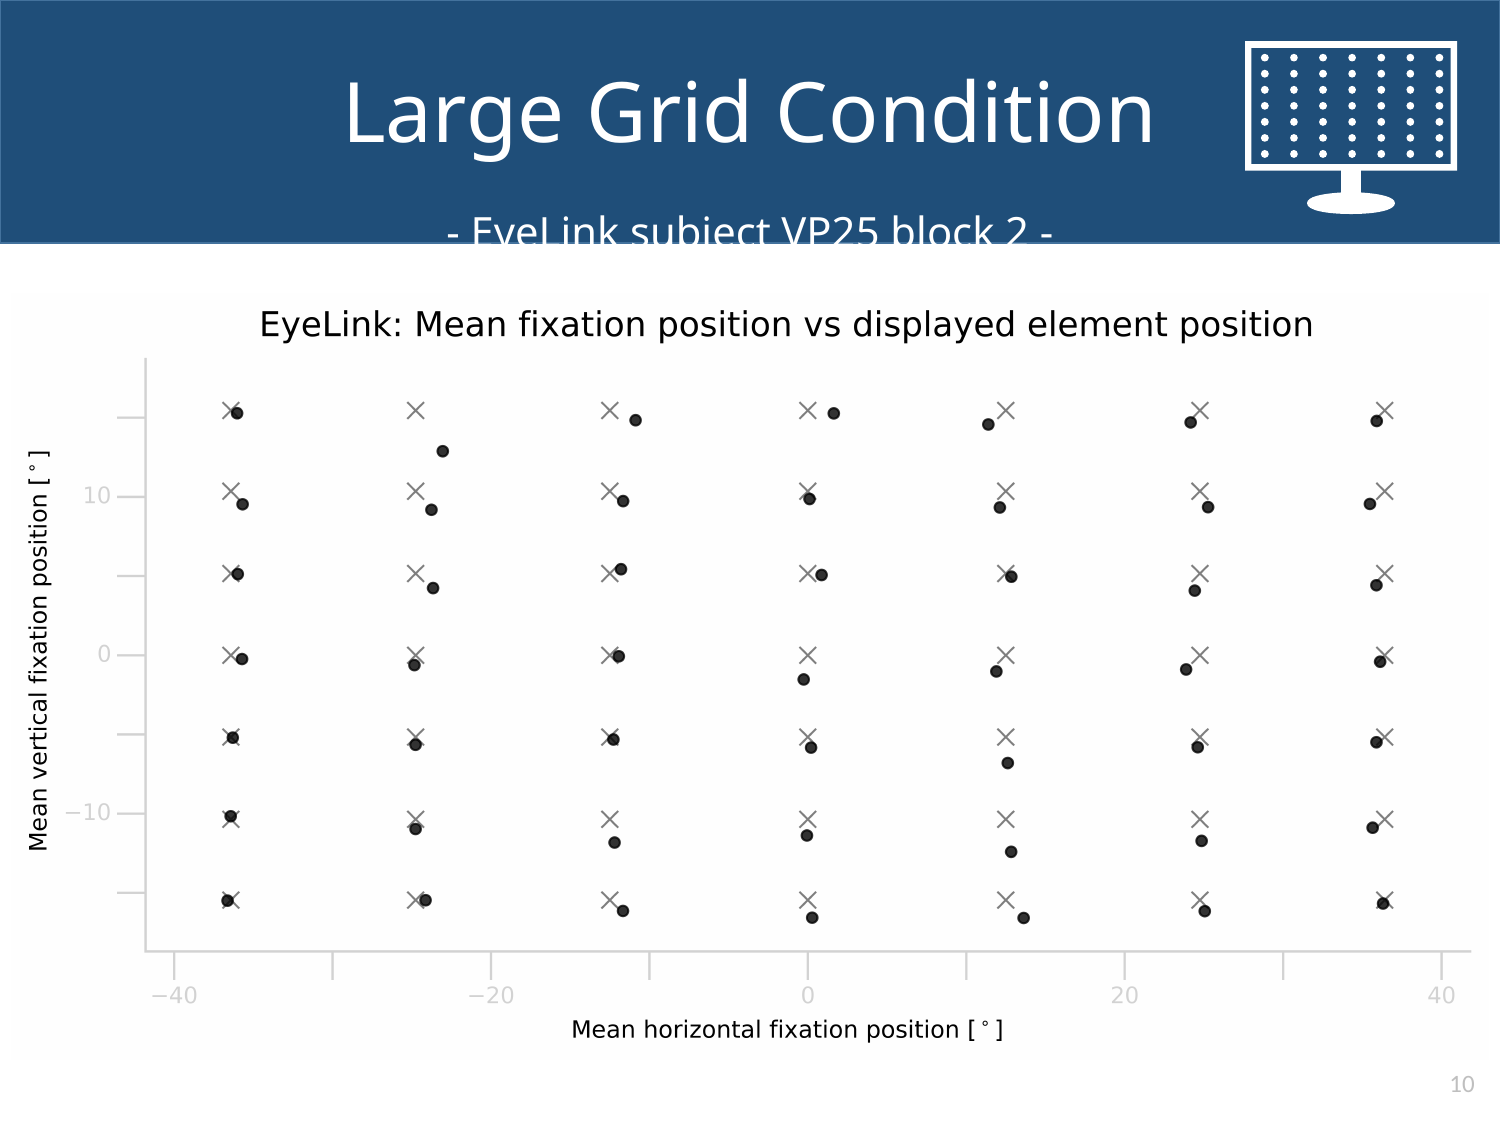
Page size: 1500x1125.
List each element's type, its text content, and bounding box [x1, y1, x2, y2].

picture [1245, 29, 1458, 215]
text_box - EyeLink subject VP25 block 2 - [284, 174, 1216, 267]
picture [11, 293, 1489, 1060]
title Large Grid Condition [103, 62, 1245, 168]
